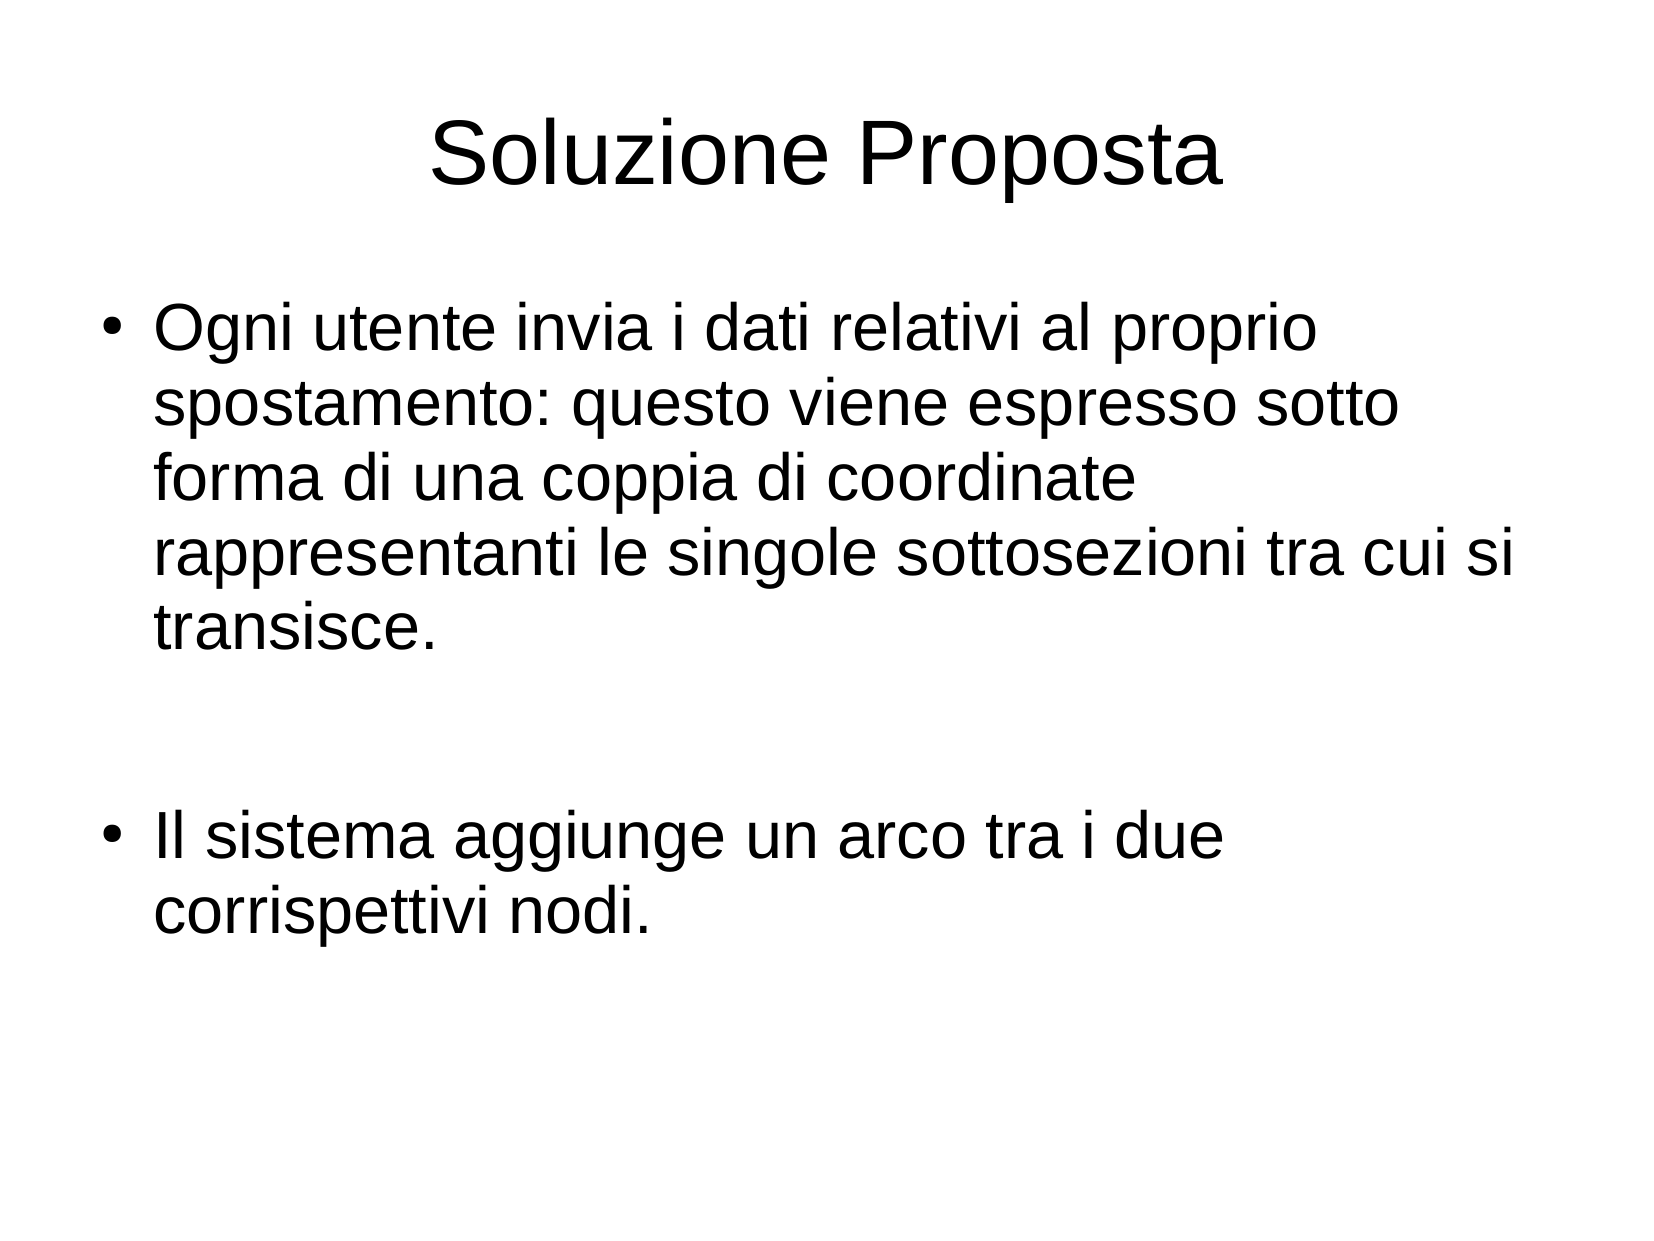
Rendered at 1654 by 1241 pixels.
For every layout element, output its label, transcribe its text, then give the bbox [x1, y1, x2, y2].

list Ogni utente invia i dati relativi al proprio spostamento: questo viene espresso sotto forma di una coppia di coordinate rappresentanti le singole sottosezioni tra cui si transisce. Il sistema aggiunge un arco tra i due corrispettivi nodi. [82, 290, 1571, 1010]
title Soluzione Proposta [82, 49, 1571, 257]
